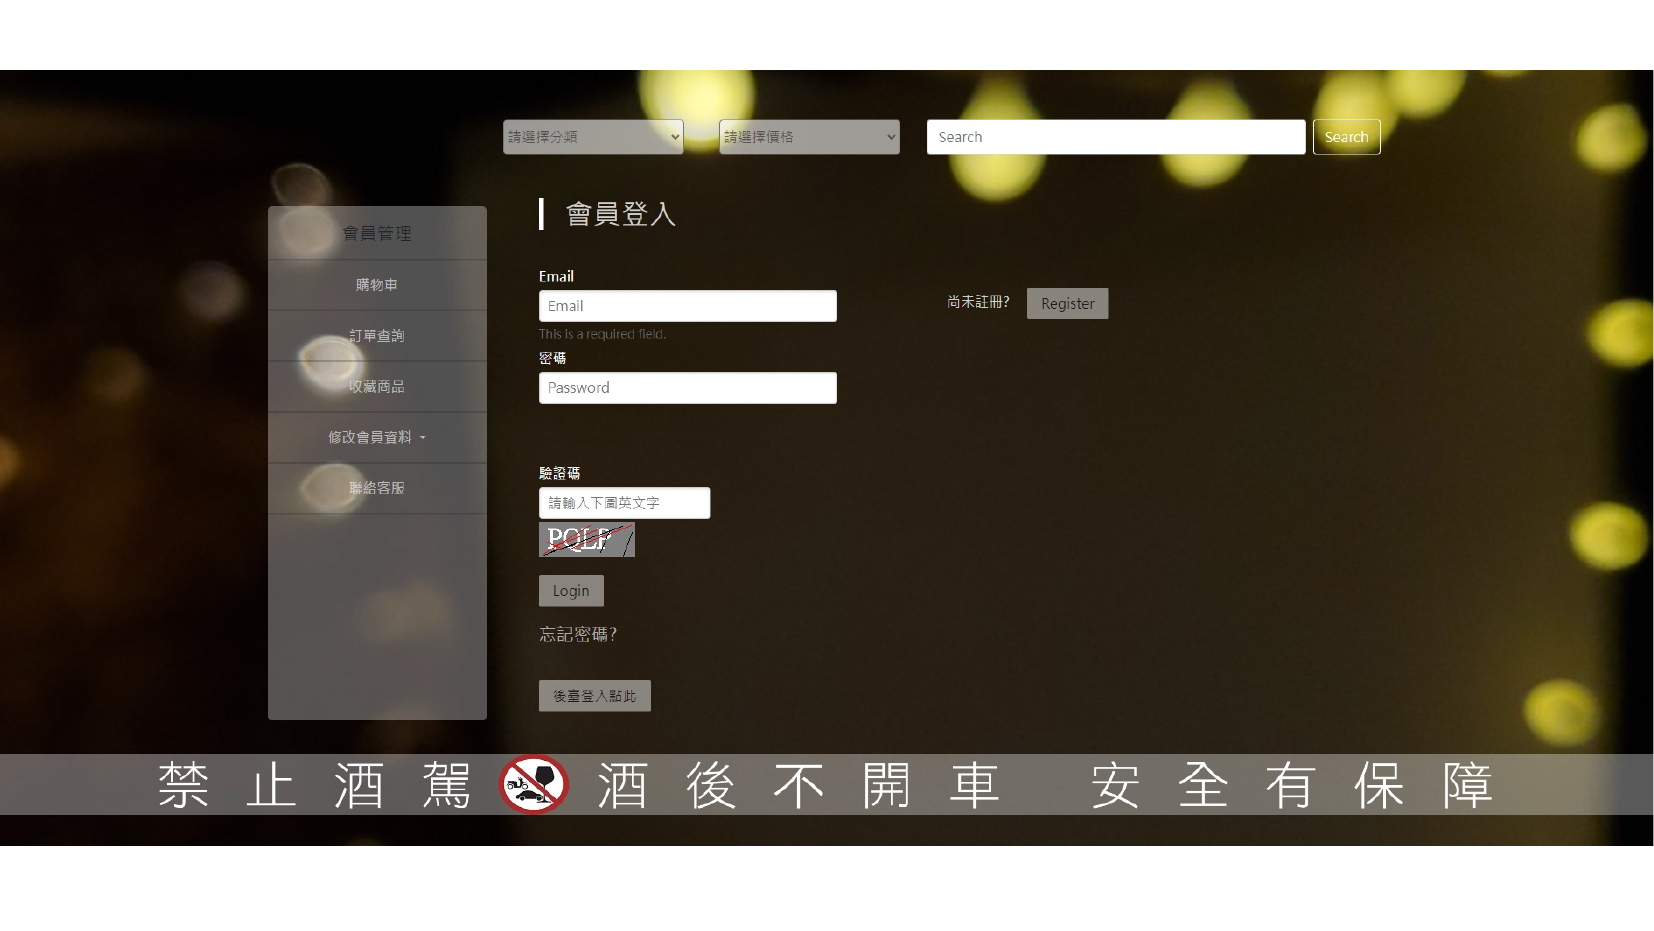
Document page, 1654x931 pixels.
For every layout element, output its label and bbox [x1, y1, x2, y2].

picture [0, 70, 1654, 846]
